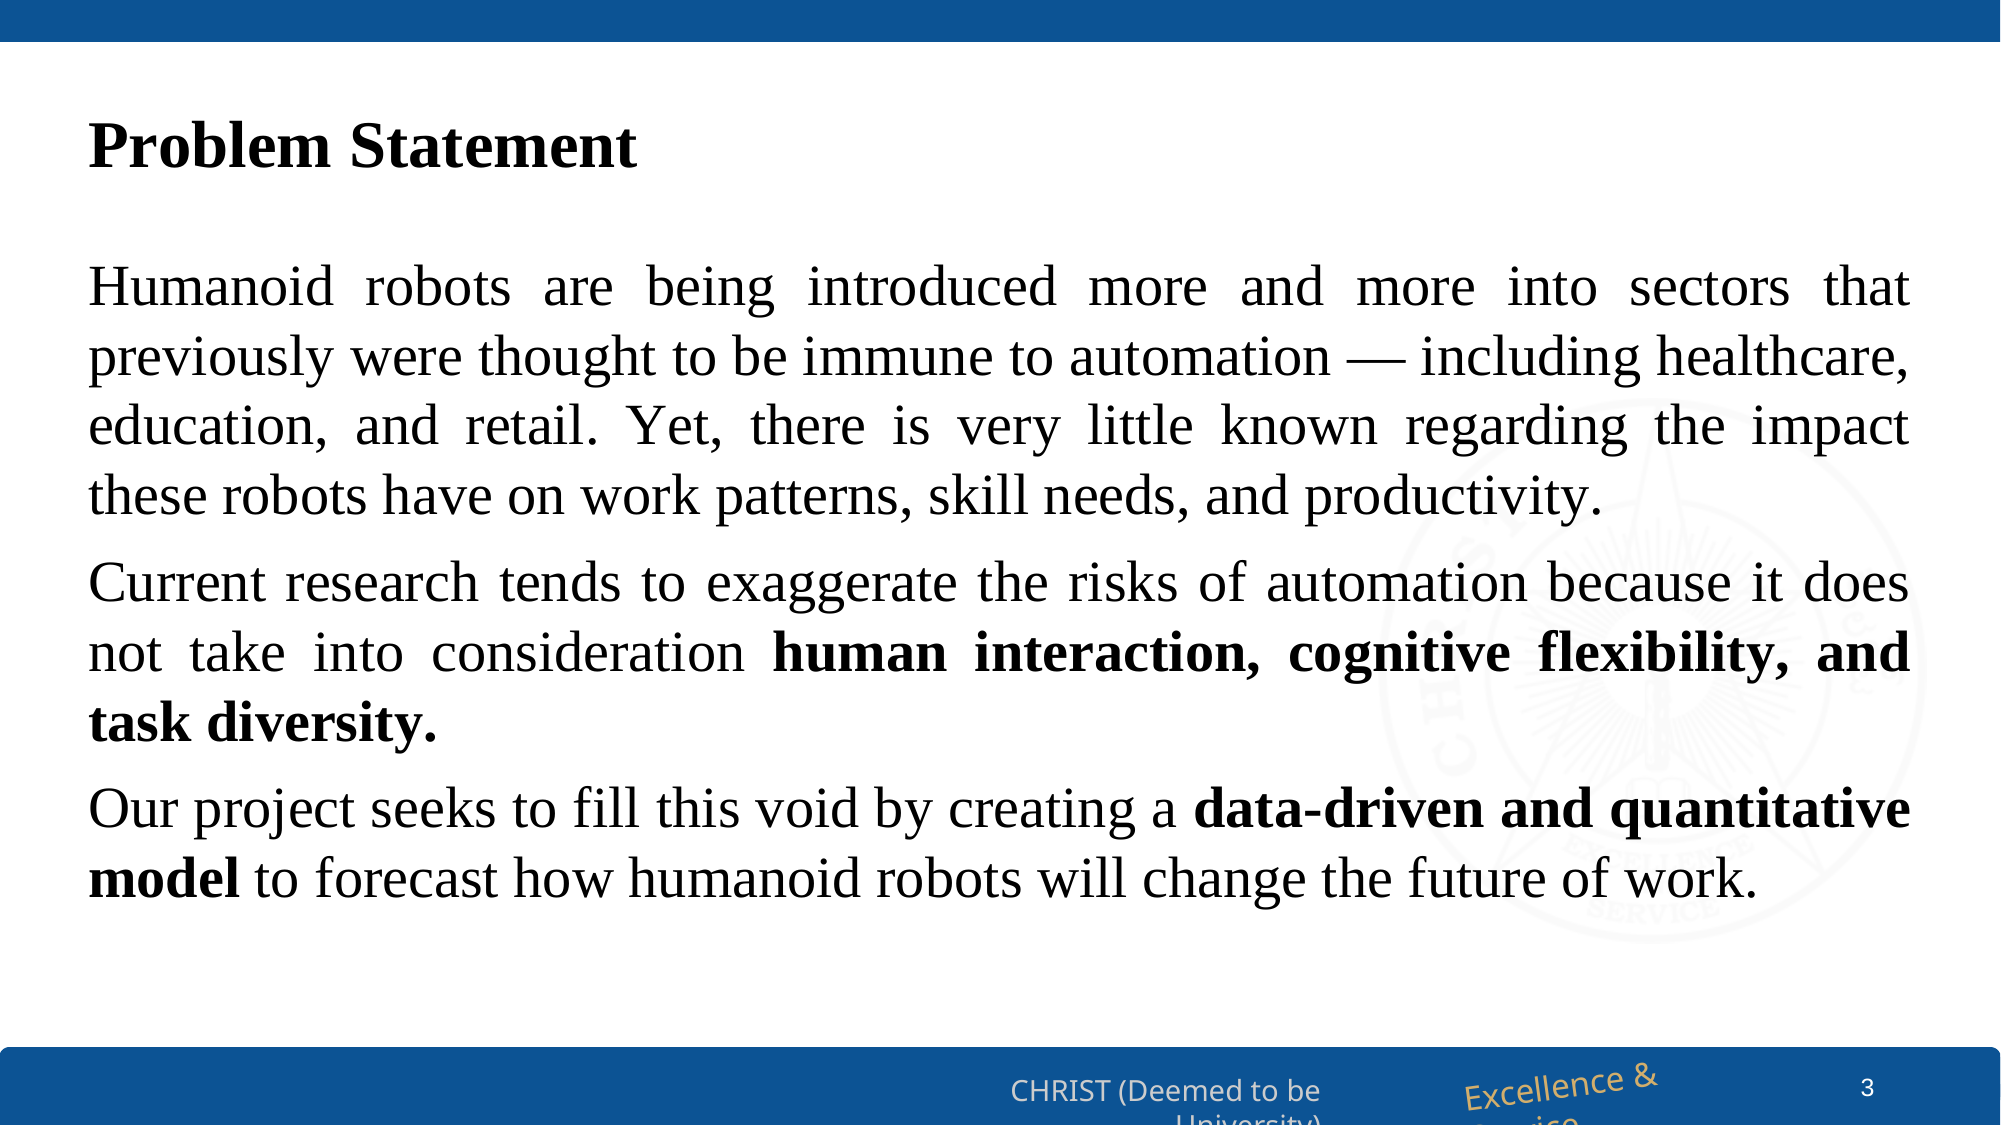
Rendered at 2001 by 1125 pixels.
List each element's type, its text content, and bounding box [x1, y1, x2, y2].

text_box [1840, 1051, 1961, 1118]
title Problem Statement [68, 80, 1932, 206]
list Humanoid robots are being introduced more and more into sectors that previously were thought to be immune to automation — including healthcare, education, and retail. Yet, there is very little known regarding the impact these robots have on work patterns, skill needs, and productivity. Current research tends to exaggerate the risks of automation because it does not take into consideration human interaction, cognitive flexibility, and task diversity. Our project seeks to fill this void by creating a data-driven and quantitative model to forecast how humanoid robots will change the future of work. [68, 226, 1932, 994]
